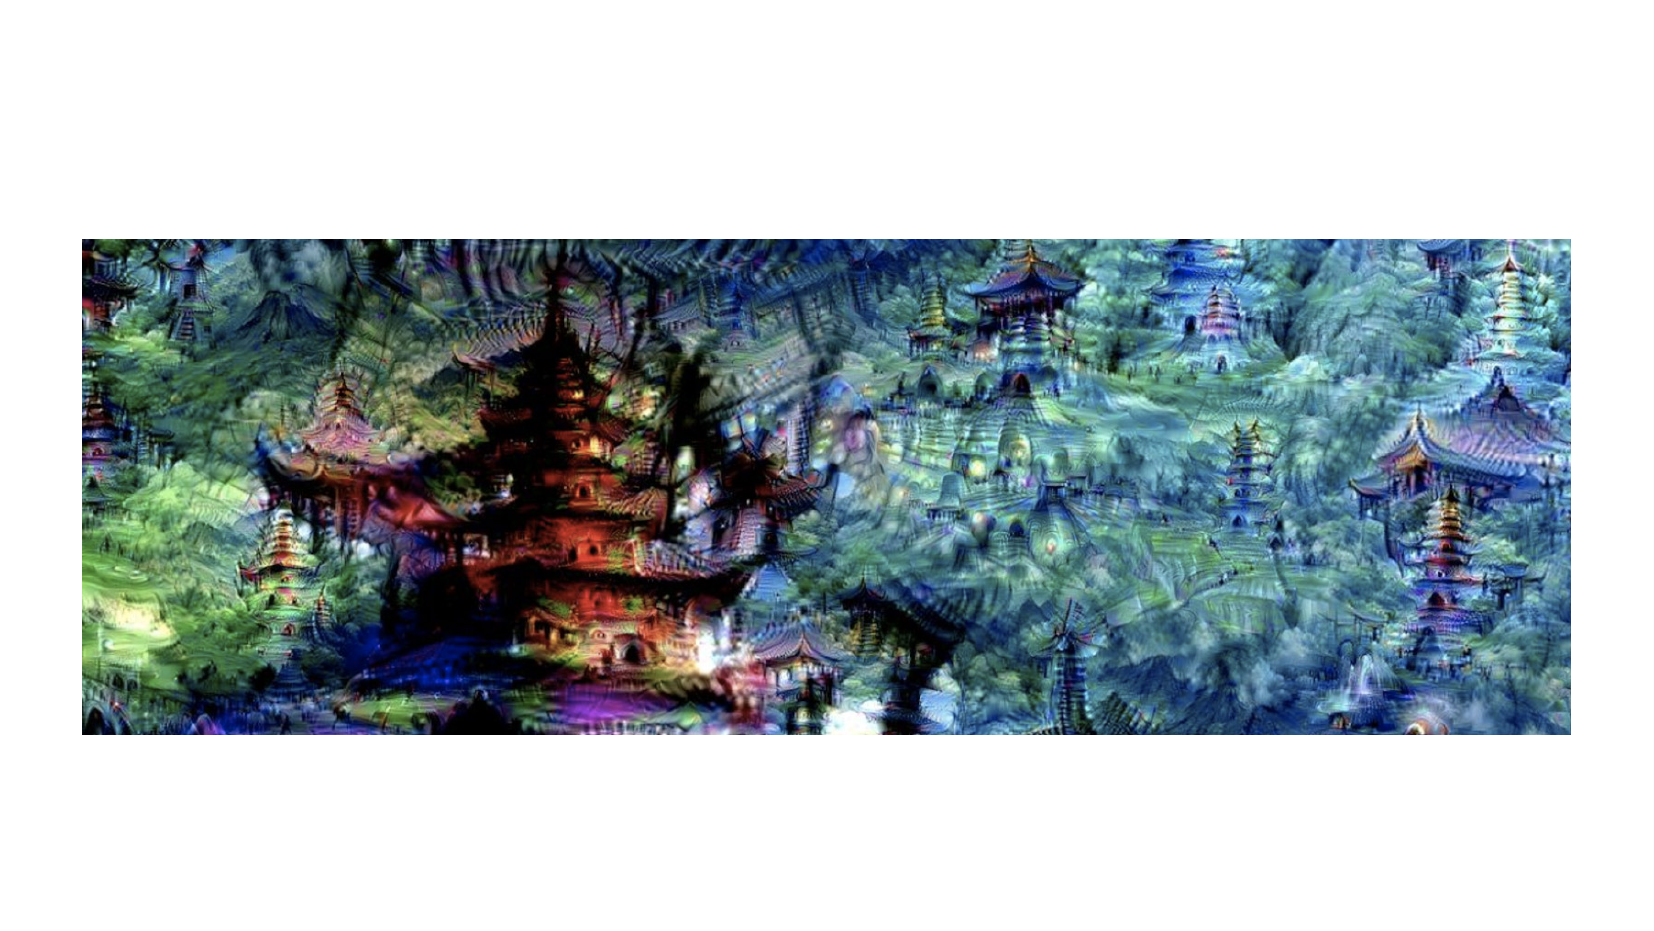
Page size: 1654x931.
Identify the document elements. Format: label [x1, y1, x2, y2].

picture [82, 239, 1571, 735]
